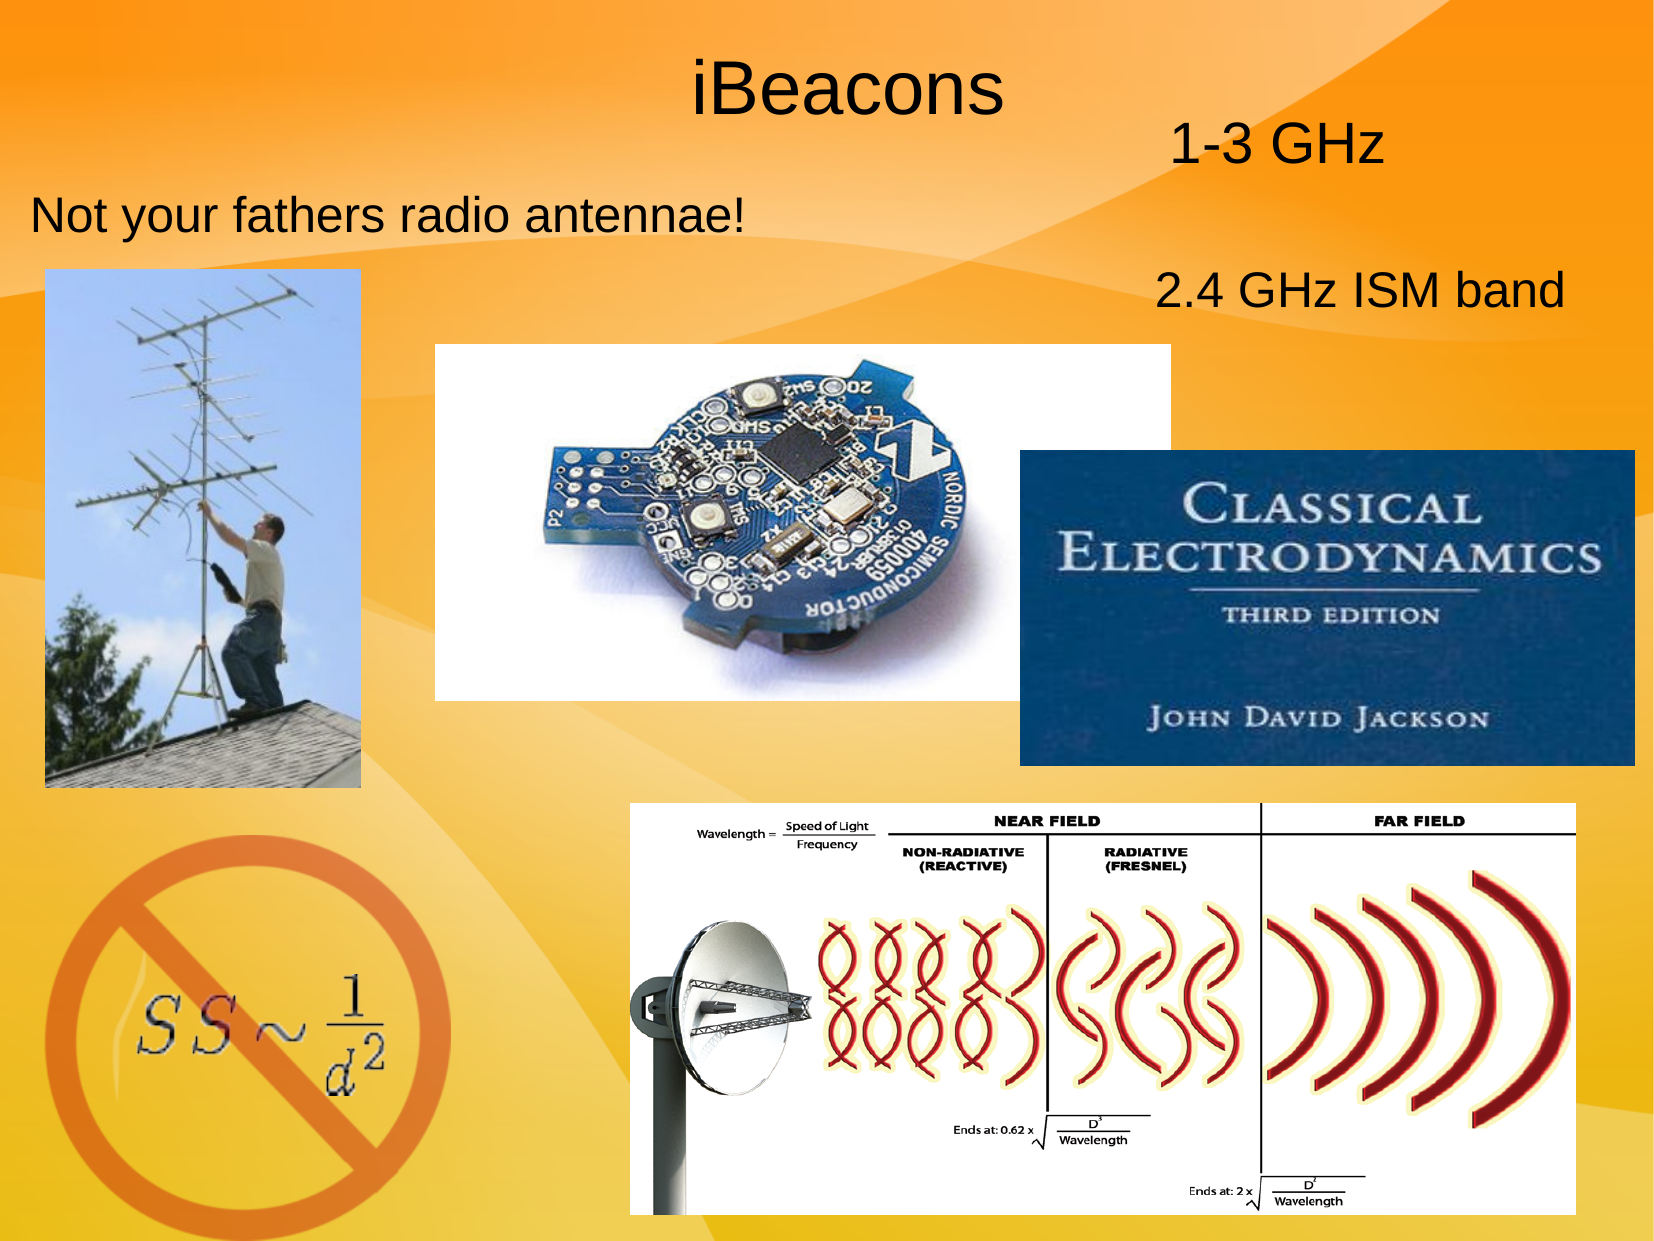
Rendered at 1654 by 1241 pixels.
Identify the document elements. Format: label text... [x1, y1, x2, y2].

text_box 1-3 GHz [1155, 103, 1531, 226]
text_box 2.4 GHz ISM band [1140, 255, 1636, 346]
title iBeacons [105, 0, 1594, 193]
picture [0, 0, 1654, 1241]
text_box Not your fathers radio antennae! [15, 180, 976, 251]
